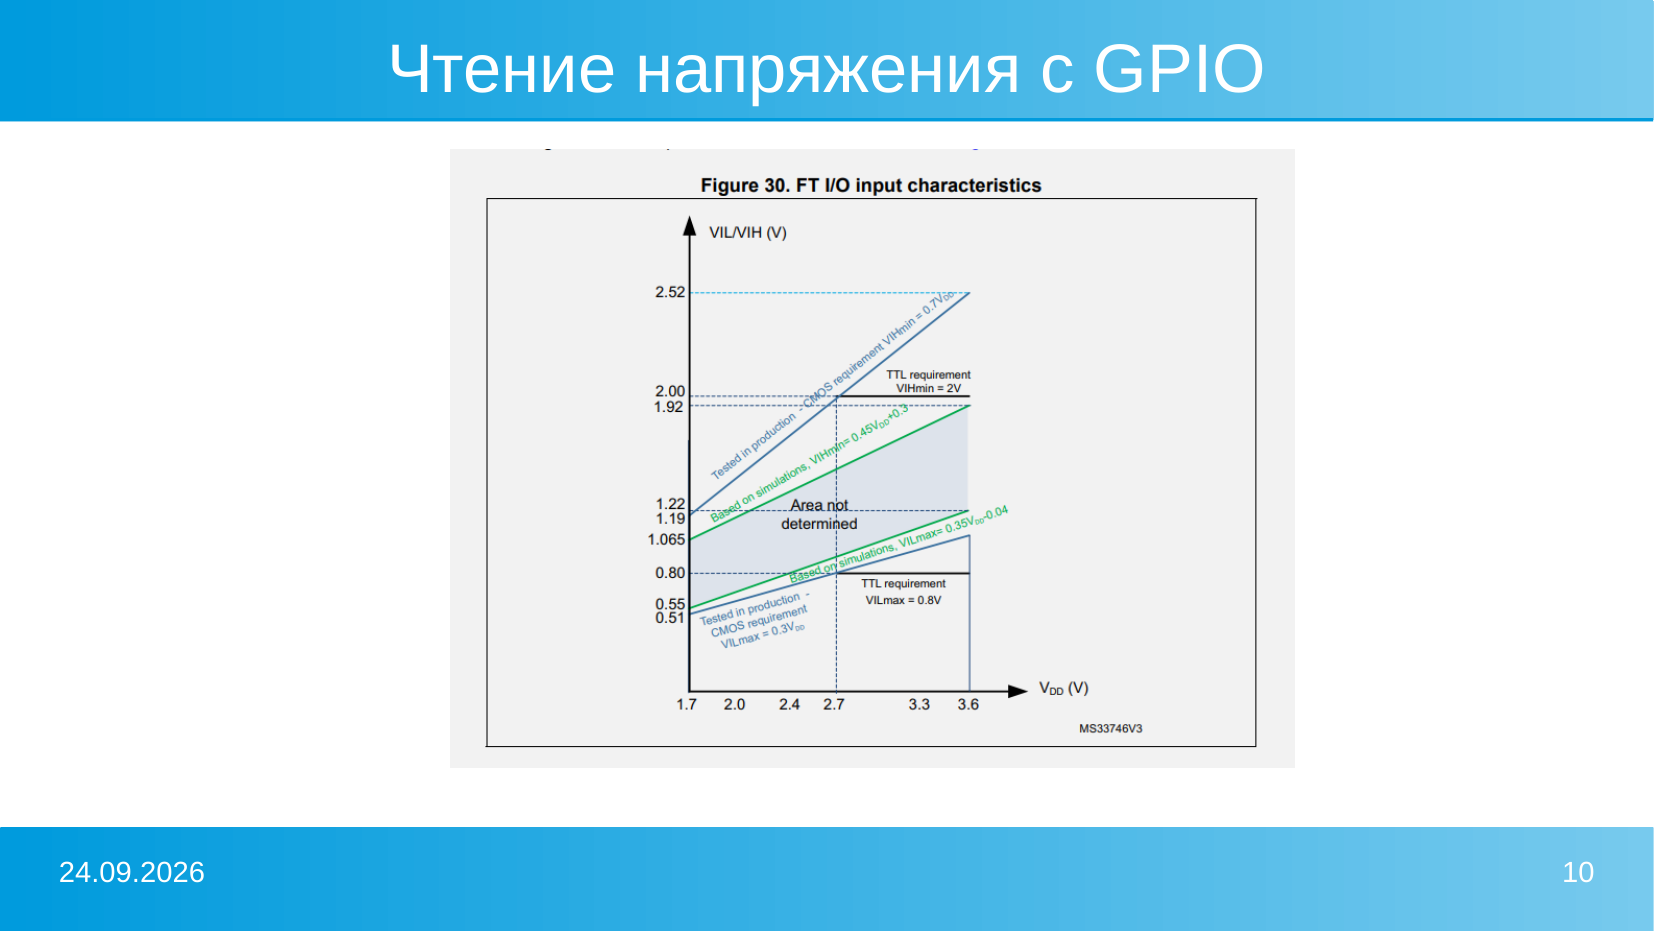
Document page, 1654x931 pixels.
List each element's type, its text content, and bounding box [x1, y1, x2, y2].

title Чтение напряжения с GPIO [59, 29, 1595, 108]
picture [450, 149, 1295, 768]
